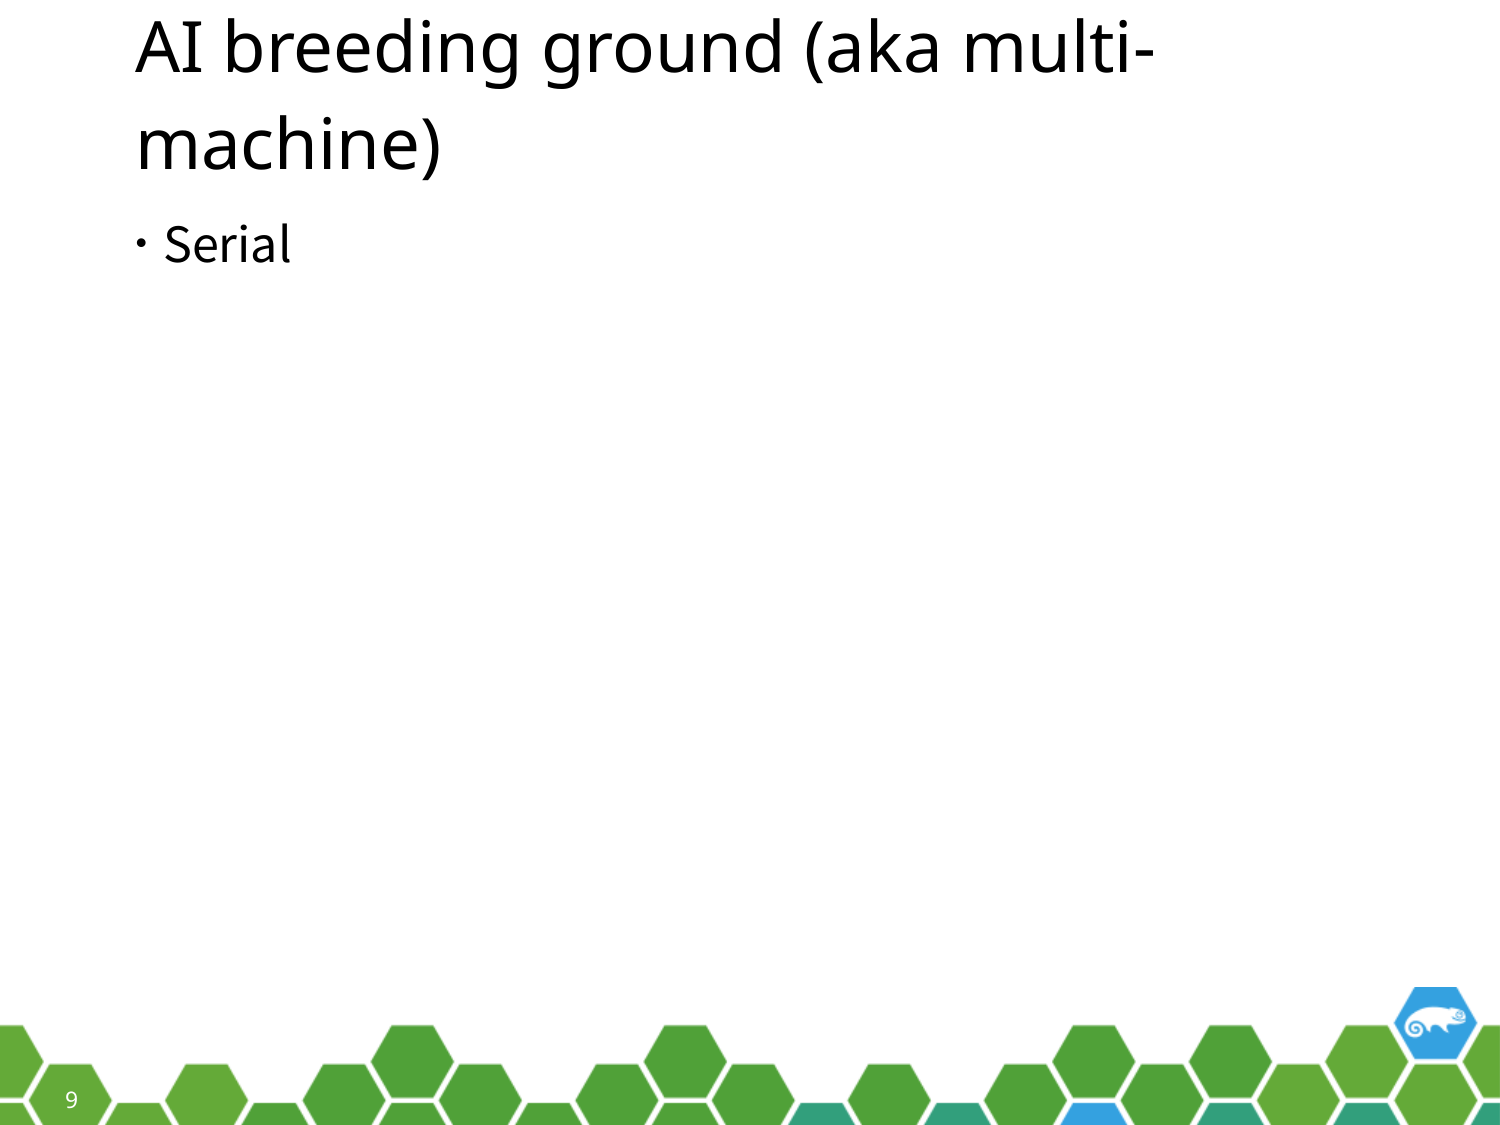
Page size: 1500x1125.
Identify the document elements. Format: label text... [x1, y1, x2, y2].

picture [0, 987, 1500, 1125]
list Serial [135, 208, 1372, 862]
title AI breeding ground (aka multi-machine) [135, 12, 1372, 175]
